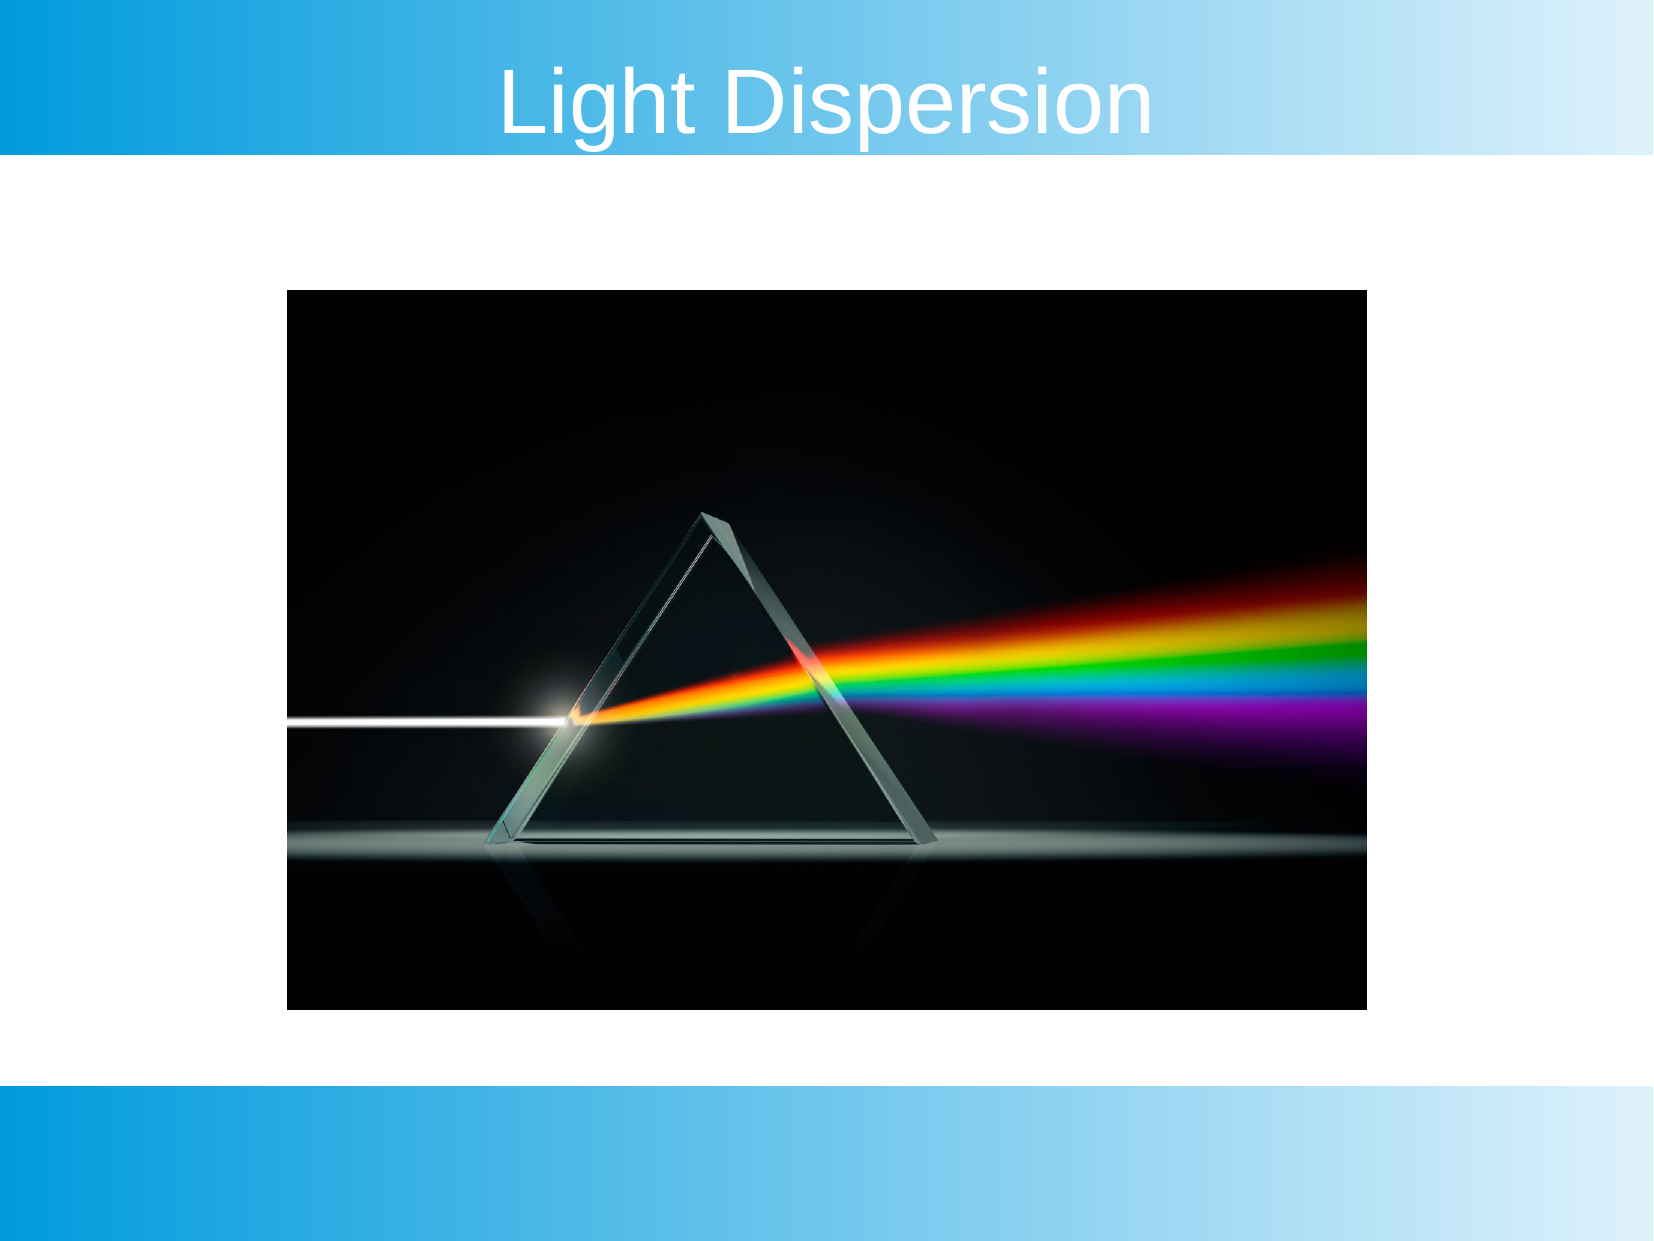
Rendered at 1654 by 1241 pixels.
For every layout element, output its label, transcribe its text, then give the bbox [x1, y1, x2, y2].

picture [287, 290, 1367, 1010]
title Light Dispersion [82, 49, 1571, 155]
